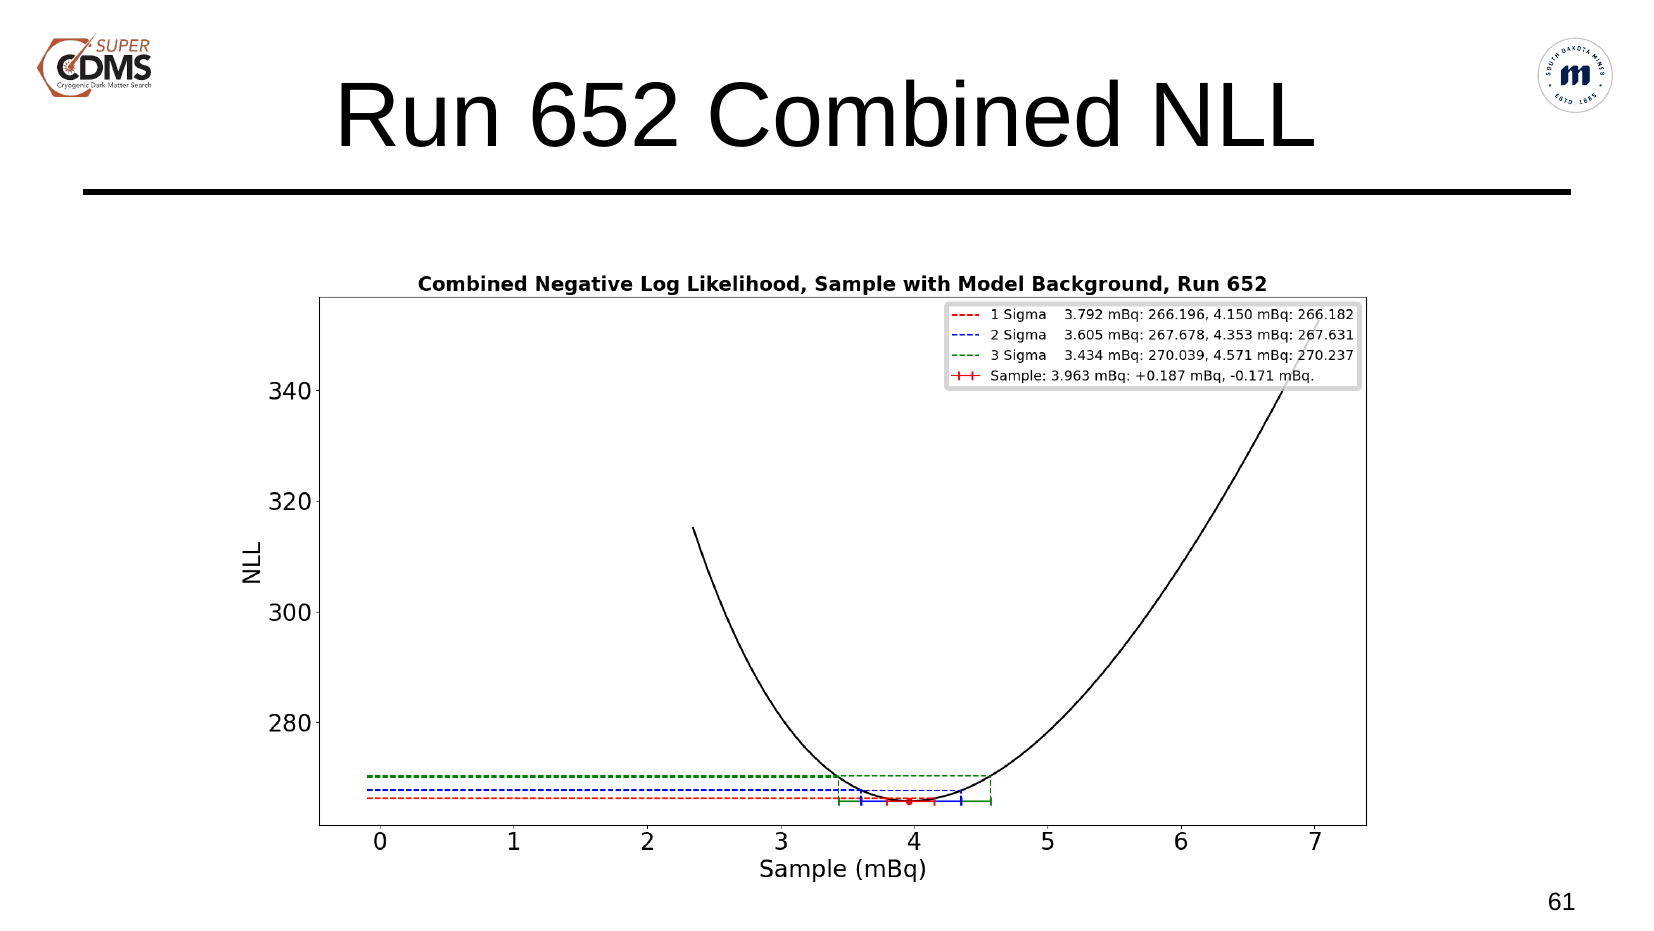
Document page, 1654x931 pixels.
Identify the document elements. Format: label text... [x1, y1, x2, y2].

picture [1571, 37, 1613, 113]
title Run 652 Combined NLL [82, 37, 1571, 193]
picture [37, 32, 151, 97]
picture [150, 214, 1501, 901]
